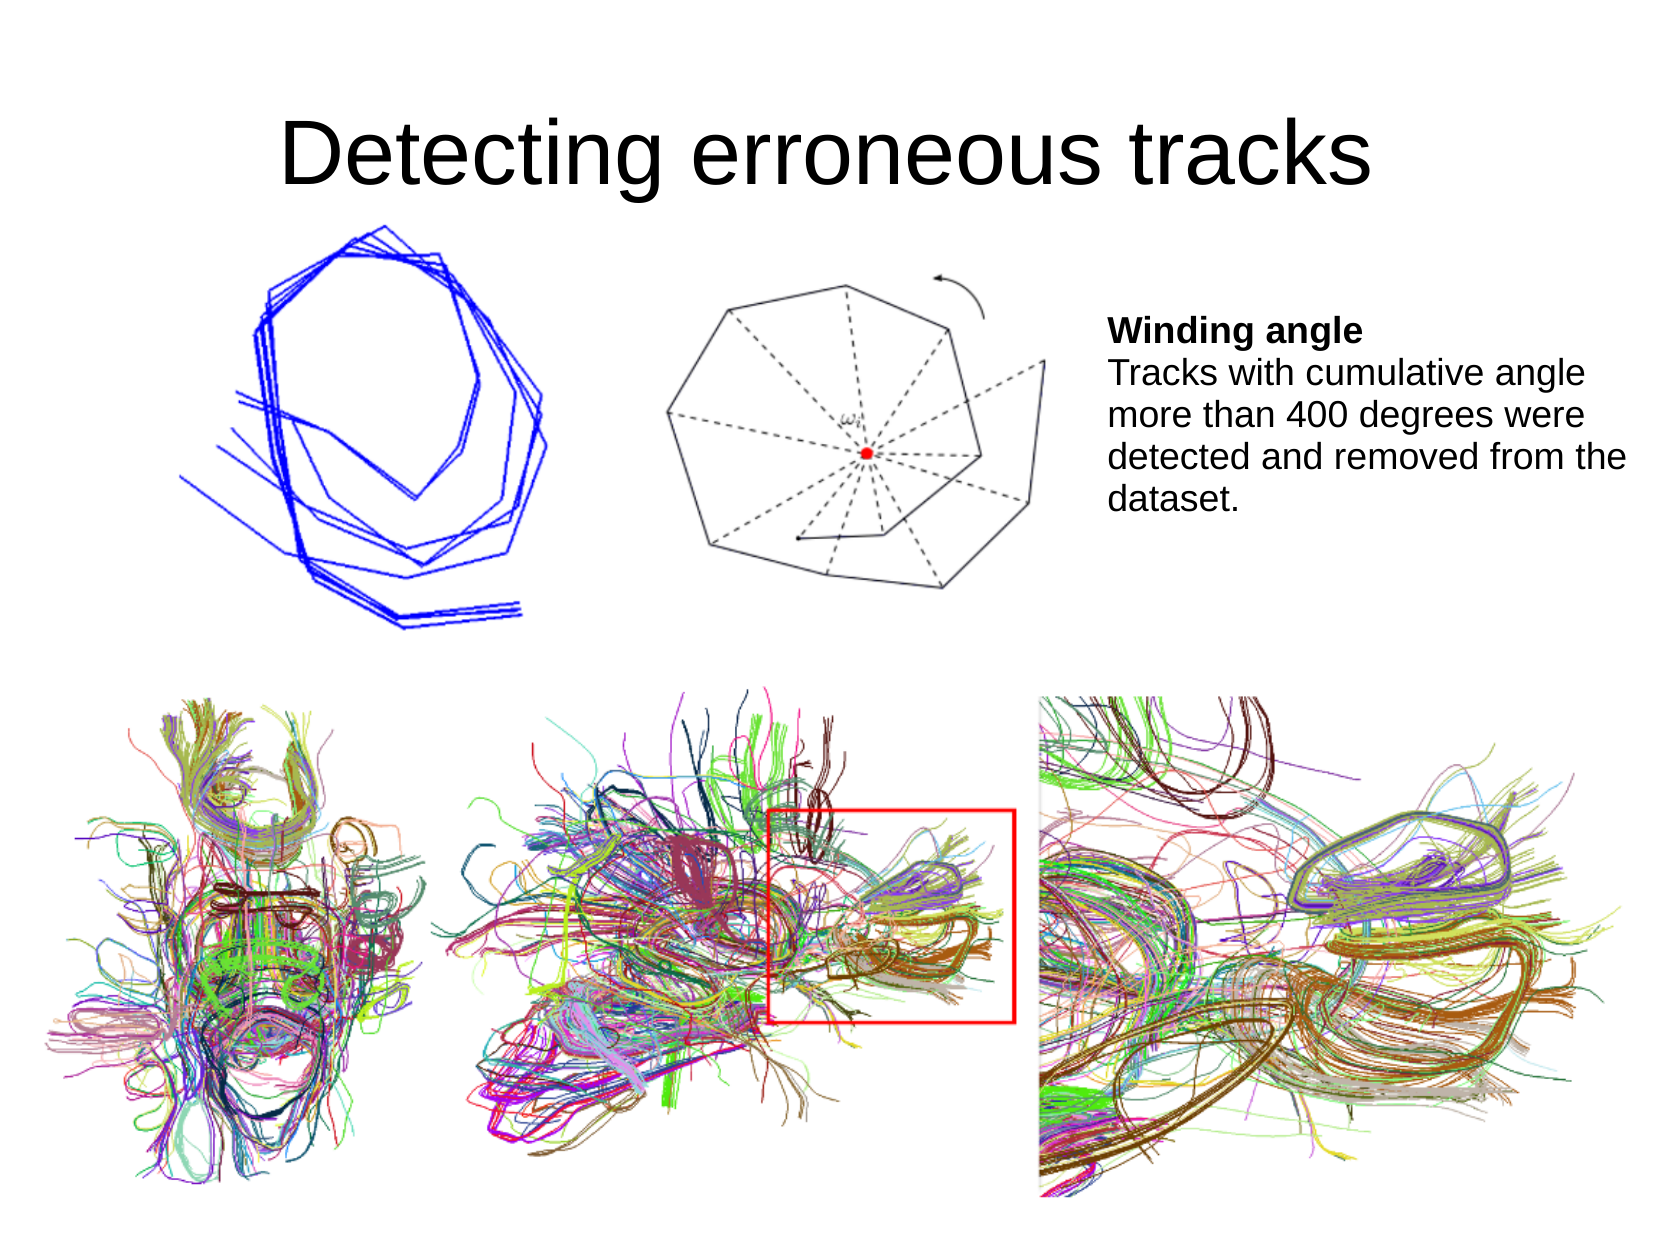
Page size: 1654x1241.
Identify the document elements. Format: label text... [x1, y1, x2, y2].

text_box Winding angle Tracks with cumulative angle more than 400 degrees were detected and removed from the dataset. [1092, 302, 1654, 532]
picture [0, 206, 1654, 1206]
title Detecting erroneous tracks [82, 56, 1571, 250]
